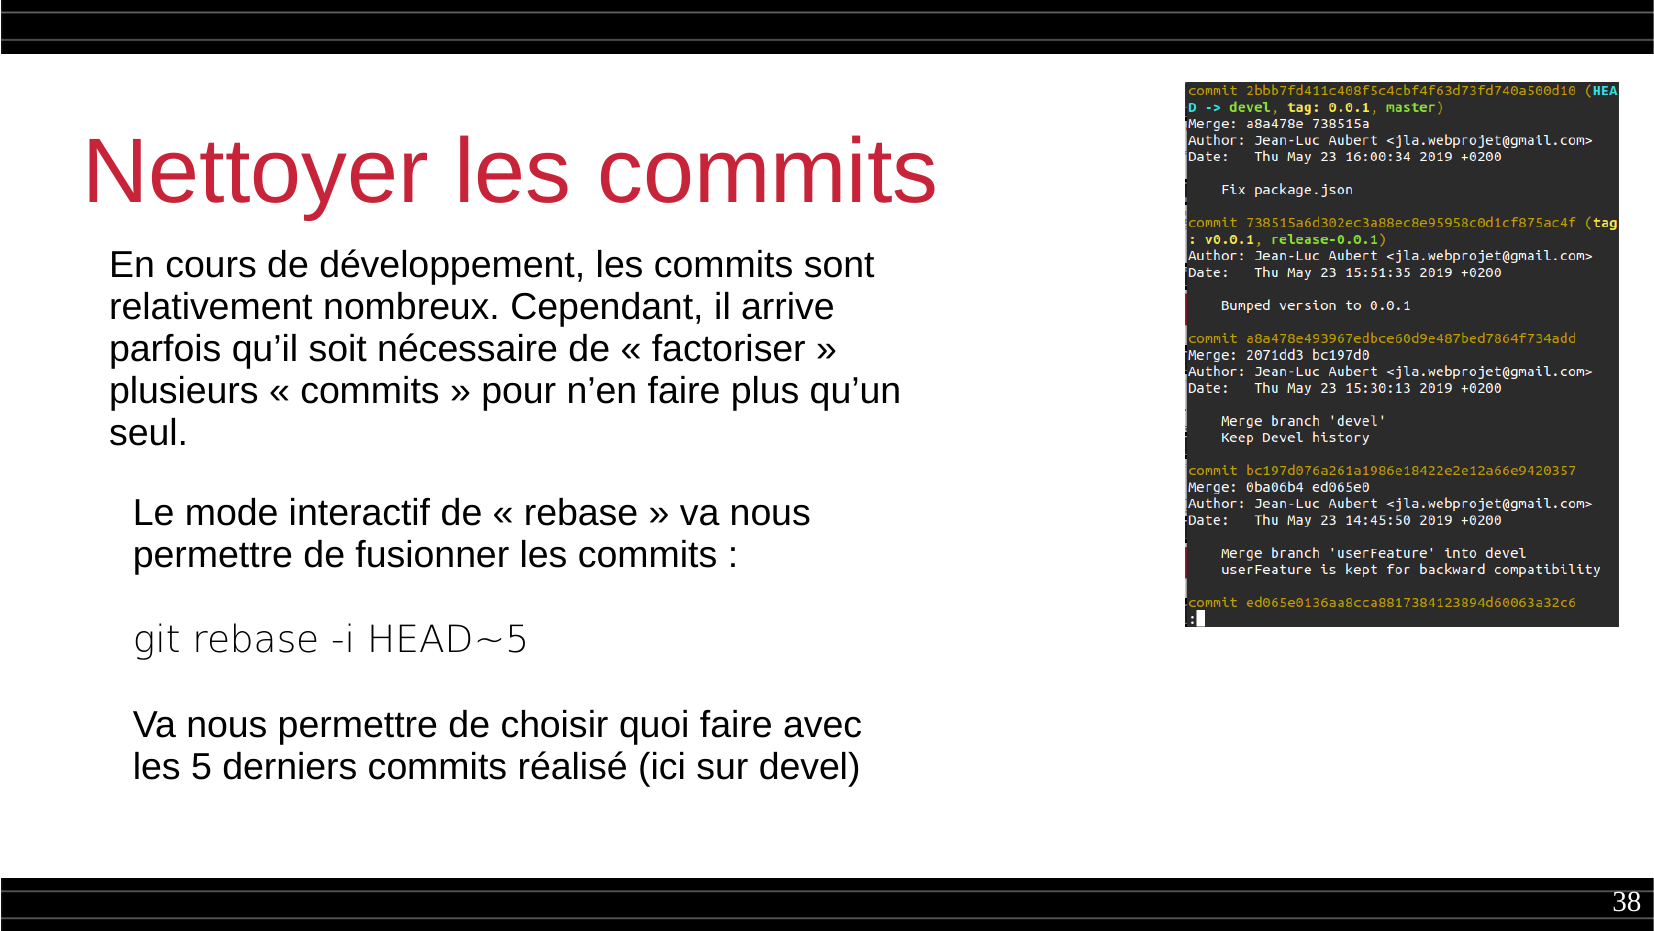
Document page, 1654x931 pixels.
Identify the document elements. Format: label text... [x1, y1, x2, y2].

text_box Le mode interactif de « rebase » va nous permettre de fusionner les commits : git rebase -i HEAD~5 Va nous permettre de choisir quoi faire avec les 5 derniers commits réalisé (ici sur devel) [118, 484, 898, 795]
picture [1, 878, 1654, 931]
picture [1185, 82, 1619, 627]
picture [1, 0, 1654, 54]
title Nettoyer les commits [82, 92, 1185, 249]
text_box En cours de développement, les commits sont relativement nombreux. Cependant, il arrive parfois qu’il soit nécessaire de « factoriser » plusieurs « commits » pour n’en faire plus qu’un seul. [94, 236, 957, 461]
